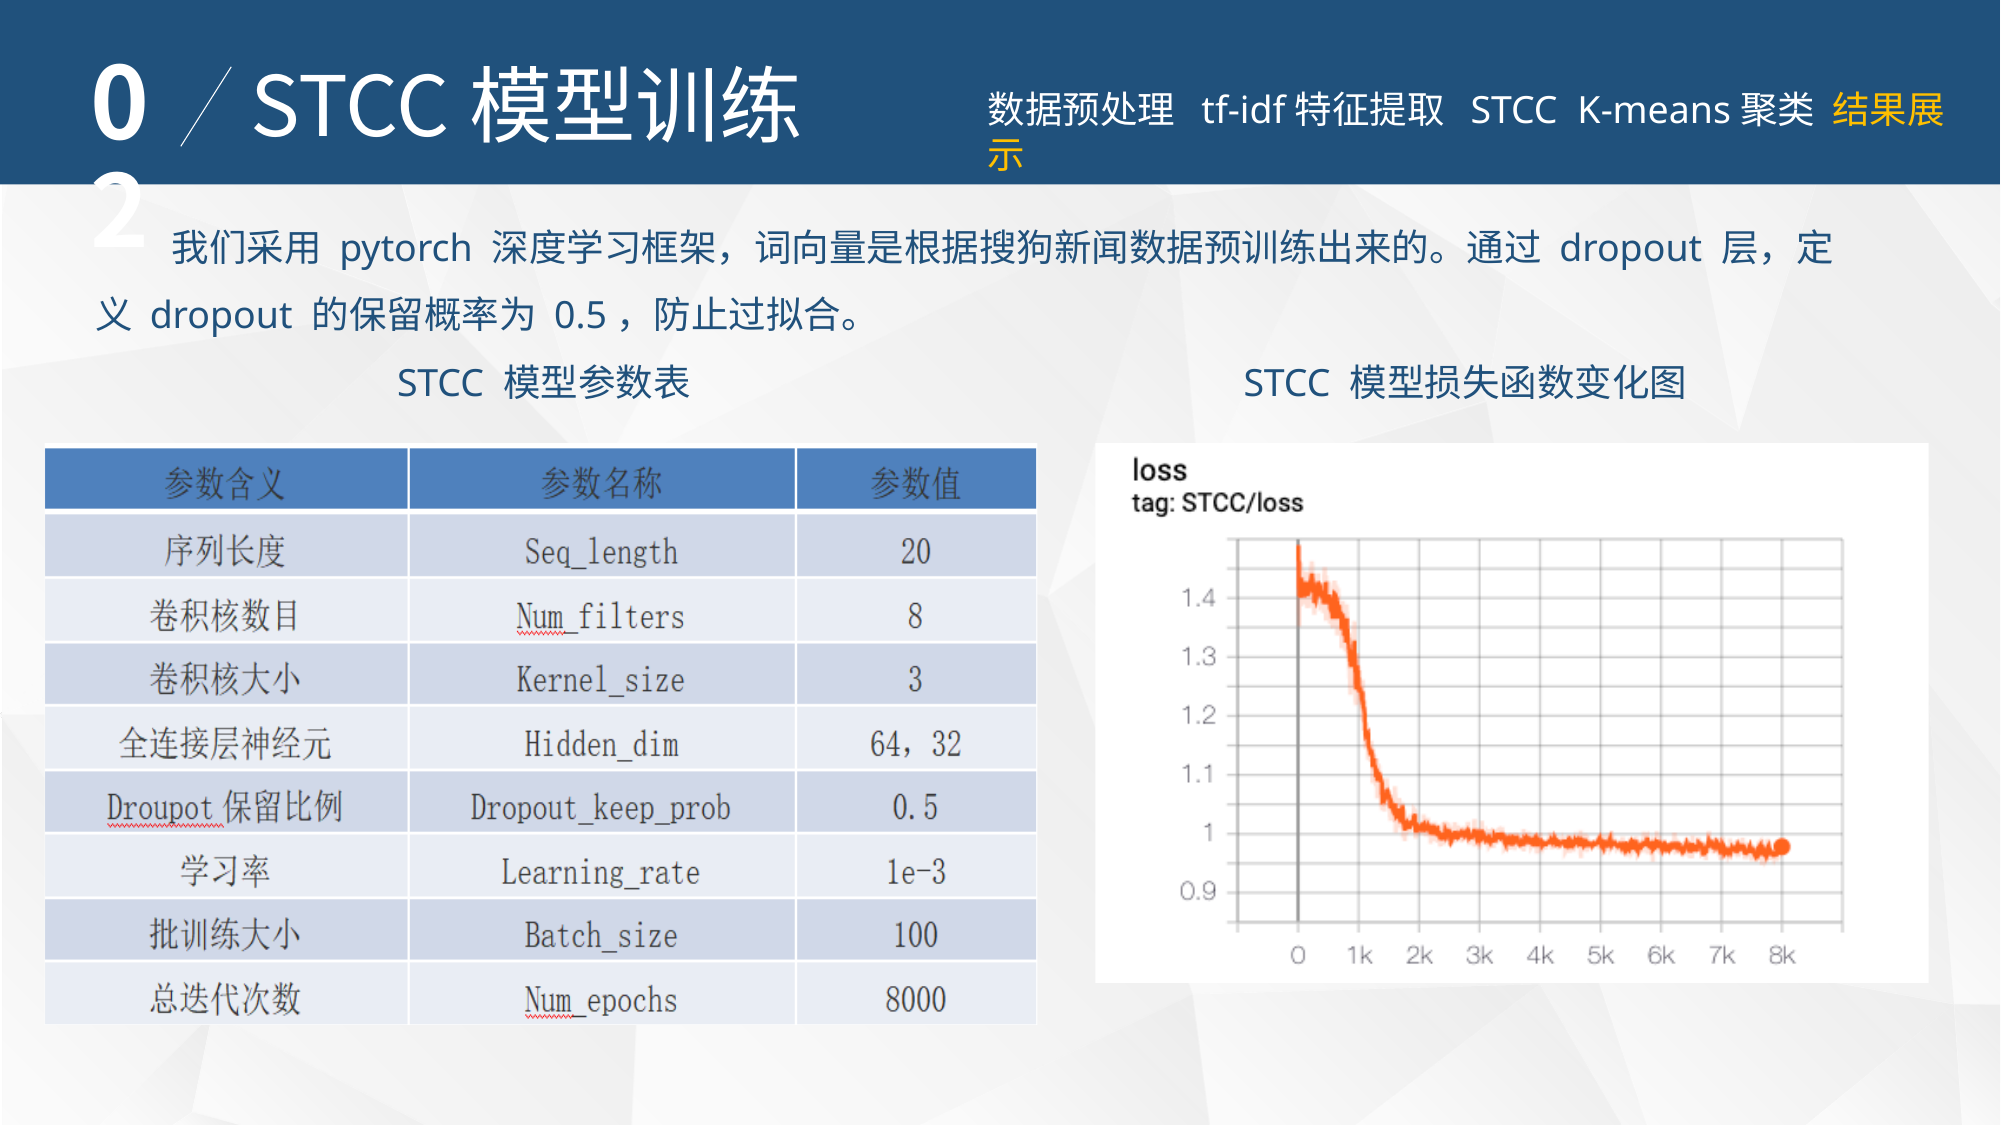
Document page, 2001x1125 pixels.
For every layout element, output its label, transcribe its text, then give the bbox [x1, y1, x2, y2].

list 02 [75, 45, 218, 212]
text_box 我们采用 pytorch 深度学习框架，词向量是根据搜狗新闻数据预训练出来的。通过 dropout 层，定义 dropout 的保留概率为 0.5，防止过拟合。 STCC 模型参数表 STCC 模型损失函数变化图 [80, 193, 1882, 412]
text_box 数据预处理 tf-idf特征提取 STCC K-means聚类 结果展示 [973, 78, 1997, 184]
picture [0, 0, 2001, 1125]
list STCC模型训练 [235, 57, 1005, 139]
